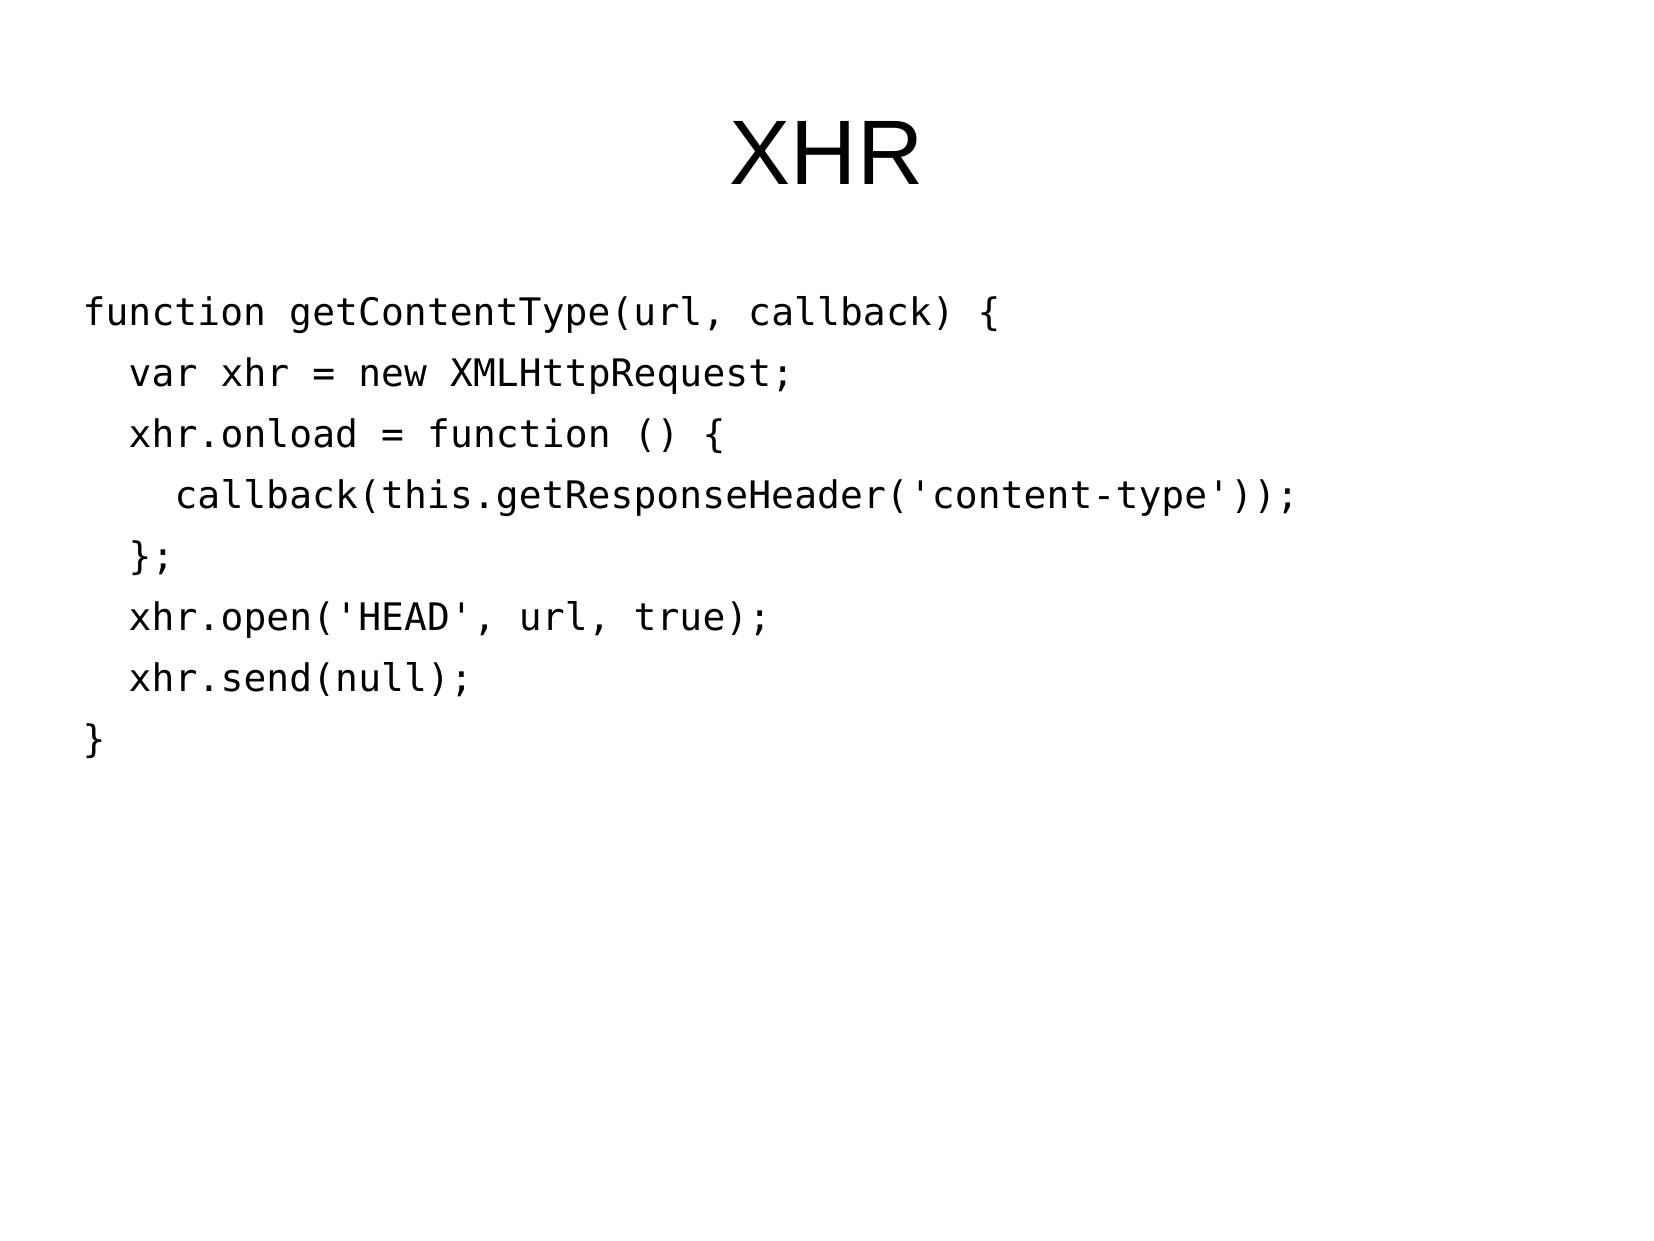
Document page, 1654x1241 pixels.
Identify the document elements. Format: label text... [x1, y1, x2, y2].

list function getContentType(url, callback) { var xhr = new XMLHttpRequest; xhr.onload = function () { callback(this.getResponseHeader('content-type')); }; xhr.open('HEAD', url, true); xhr.send(null); } getContentType('?xhr', function (contentType) { console.log(contentType); }); [82, 290, 1571, 1010]
title XHR [82, 49, 1571, 257]
